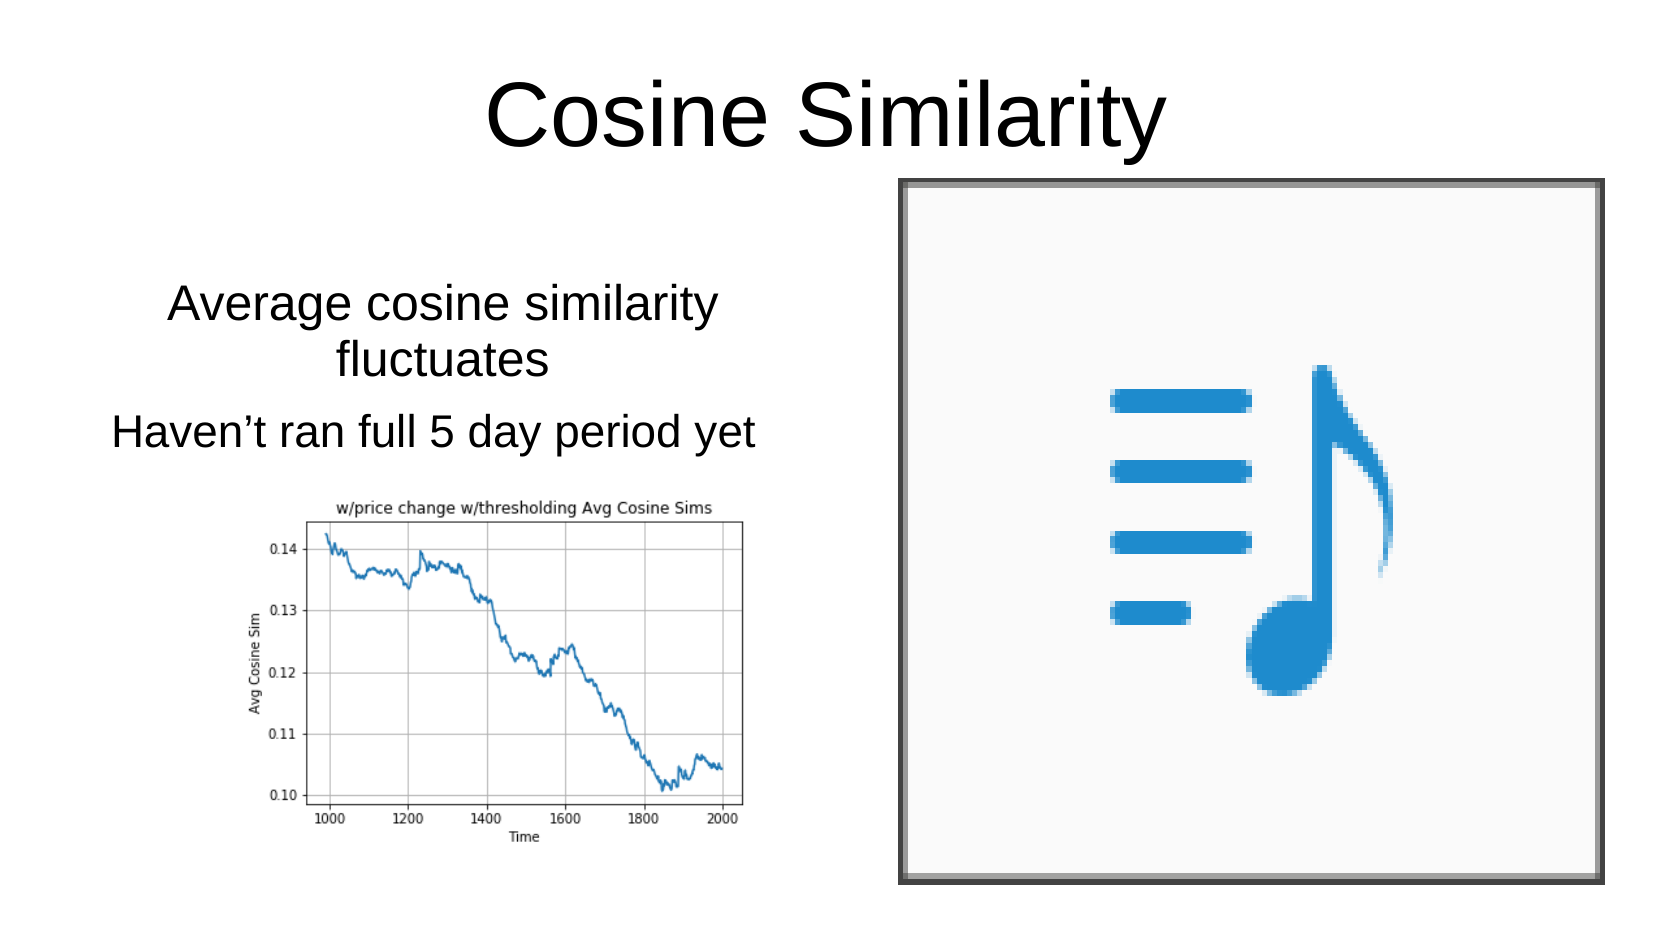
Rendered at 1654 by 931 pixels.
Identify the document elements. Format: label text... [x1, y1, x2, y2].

text_box [897, 177, 1607, 886]
title Cosine Similarity [82, 37, 1571, 193]
picture [236, 476, 798, 851]
list Average cosine similarity fluctuates Haven’t ran full 5 day period yet [70, 275, 815, 815]
